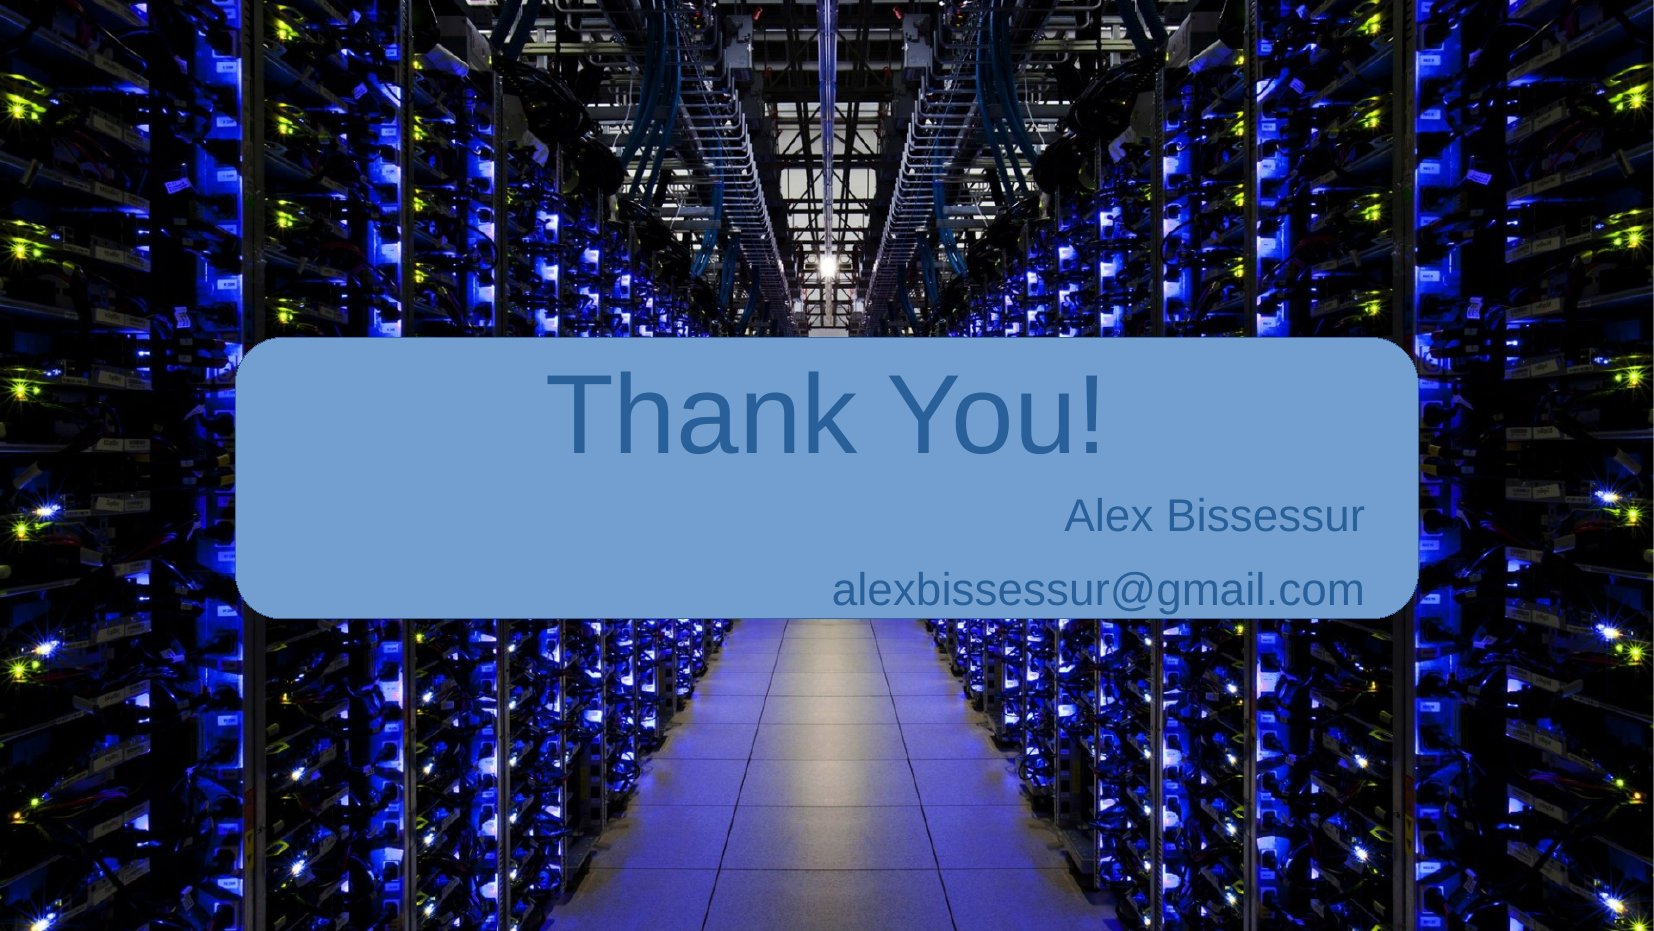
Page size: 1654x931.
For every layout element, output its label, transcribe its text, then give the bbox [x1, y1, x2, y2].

text_box [235, 337, 1419, 619]
text_box Thank You! [530, 344, 1123, 486]
text_box Alex Bissessur alexbissessur@gmail.com [750, 482, 1381, 624]
picture [0, 0, 1654, 931]
